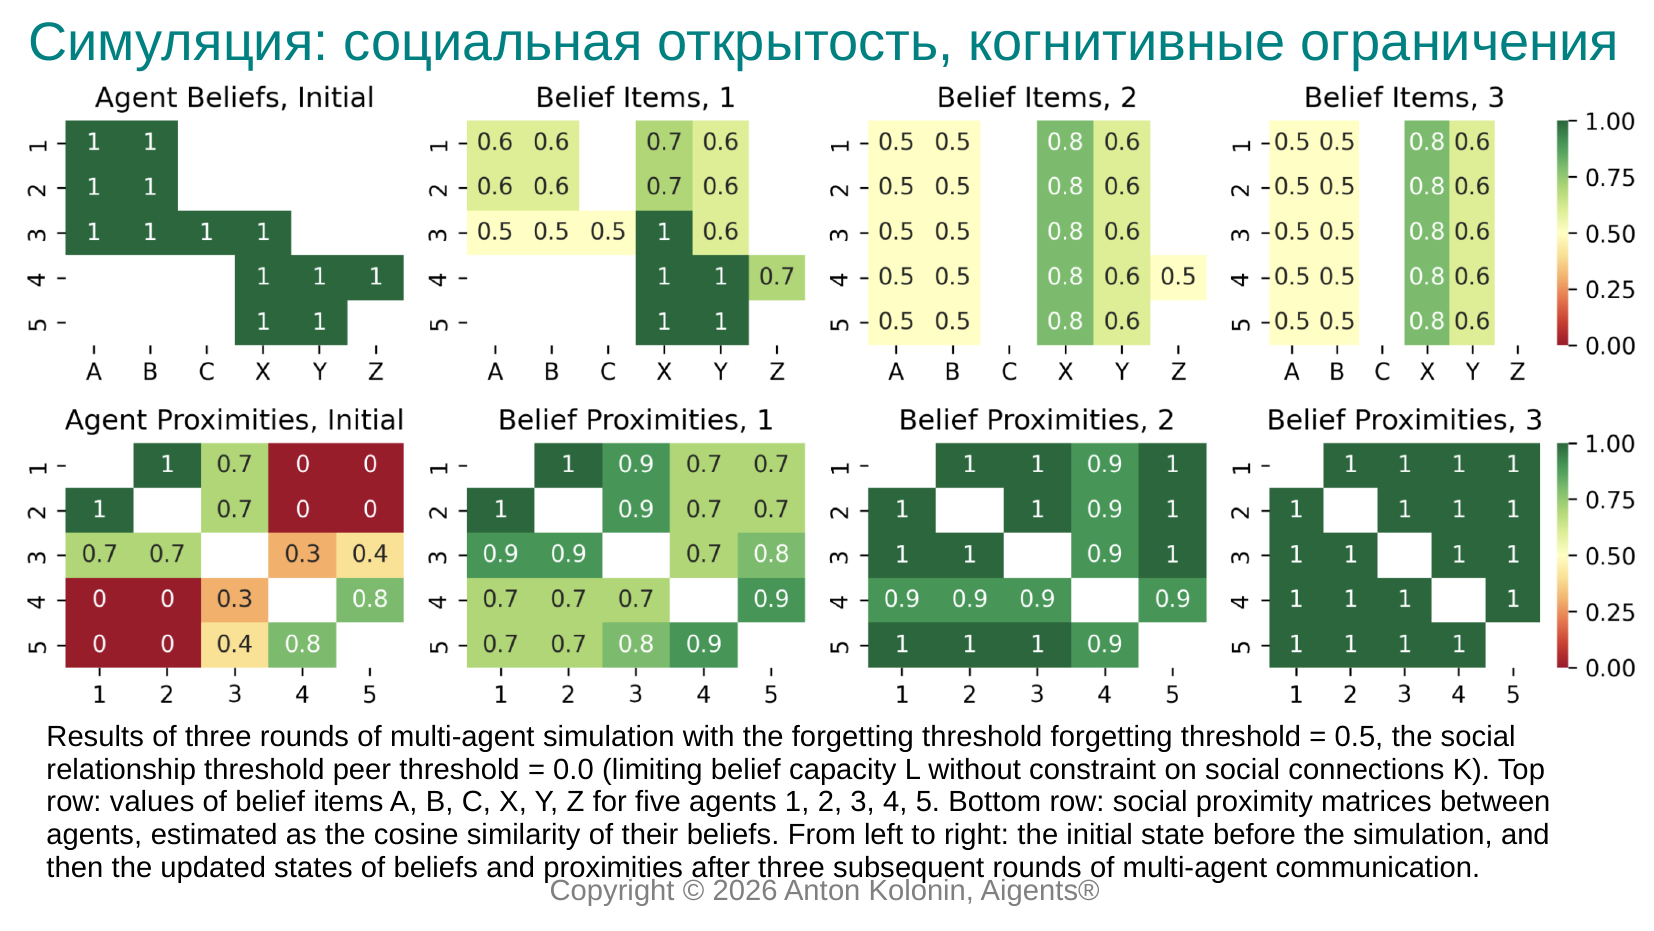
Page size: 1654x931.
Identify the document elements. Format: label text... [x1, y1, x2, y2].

picture [11, 73, 1651, 714]
text_box Results of three rounds of multi-agent simulation with the forgetting threshold forgetting threshold = 0.5, the social relationship threshold peer threshold = 0.0 (limiting belief capacity L without constraint on social connections K). Top row: values of belief items A, B, C, X, Y, Z for five agents 1, 2, 3, 4, 5. Bottom row: social proximity matrices between agents, estimated as the cosine similarity of their beliefs. From left to right: the initial state before the simulation, and then the updated states of beliefs and proximities after three subsequent rounds of multi-agent communication. [31, 712, 1613, 863]
text_box Симуляция: социальная открытость, когнитивные ограничения [0, 2, 1651, 82]
